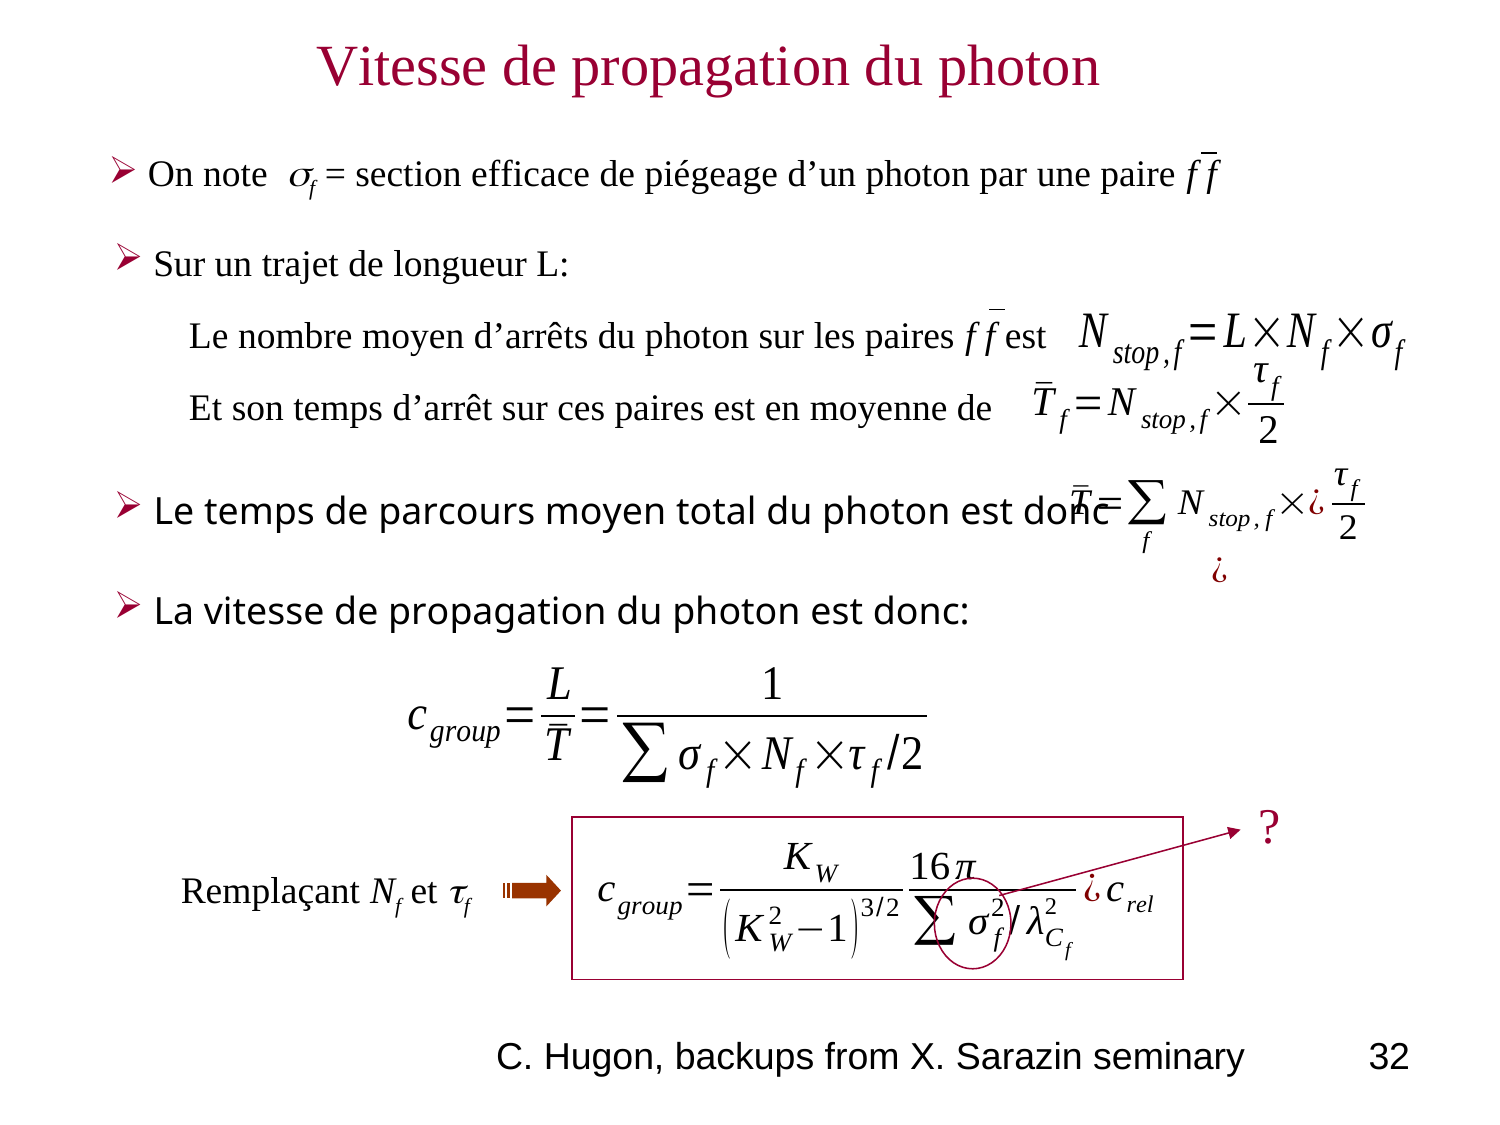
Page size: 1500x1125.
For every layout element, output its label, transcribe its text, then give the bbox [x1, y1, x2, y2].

text_box On notef = section efficace de piégeage d’un photon par une paire f f [93, 141, 1268, 208]
text_box Le temps de parcours moyen total du photon est donc [99, 468, 1136, 541]
text_box La vitesse de propagation du photon est donc: [99, 568, 986, 641]
text_box Vitesse de propagation du photon [301, 2, 1116, 106]
text_box [512, 874, 561, 907]
text_box Remplaçant Nf et f [166, 846, 485, 926]
chart [936, 879, 1010, 962]
chart [996, 851, 1168, 962]
chart [1021, 302, 1422, 584]
chart [396, 657, 945, 790]
chart [587, 834, 1168, 962]
text_box Sur un trajet de longueur L: Le nombre moyen d’arrêts du photon sur les paires f f est Et son temps d’arrêt sur ces paires est en moyenne de [99, 203, 1290, 436]
text_box ? [1244, 771, 1297, 862]
